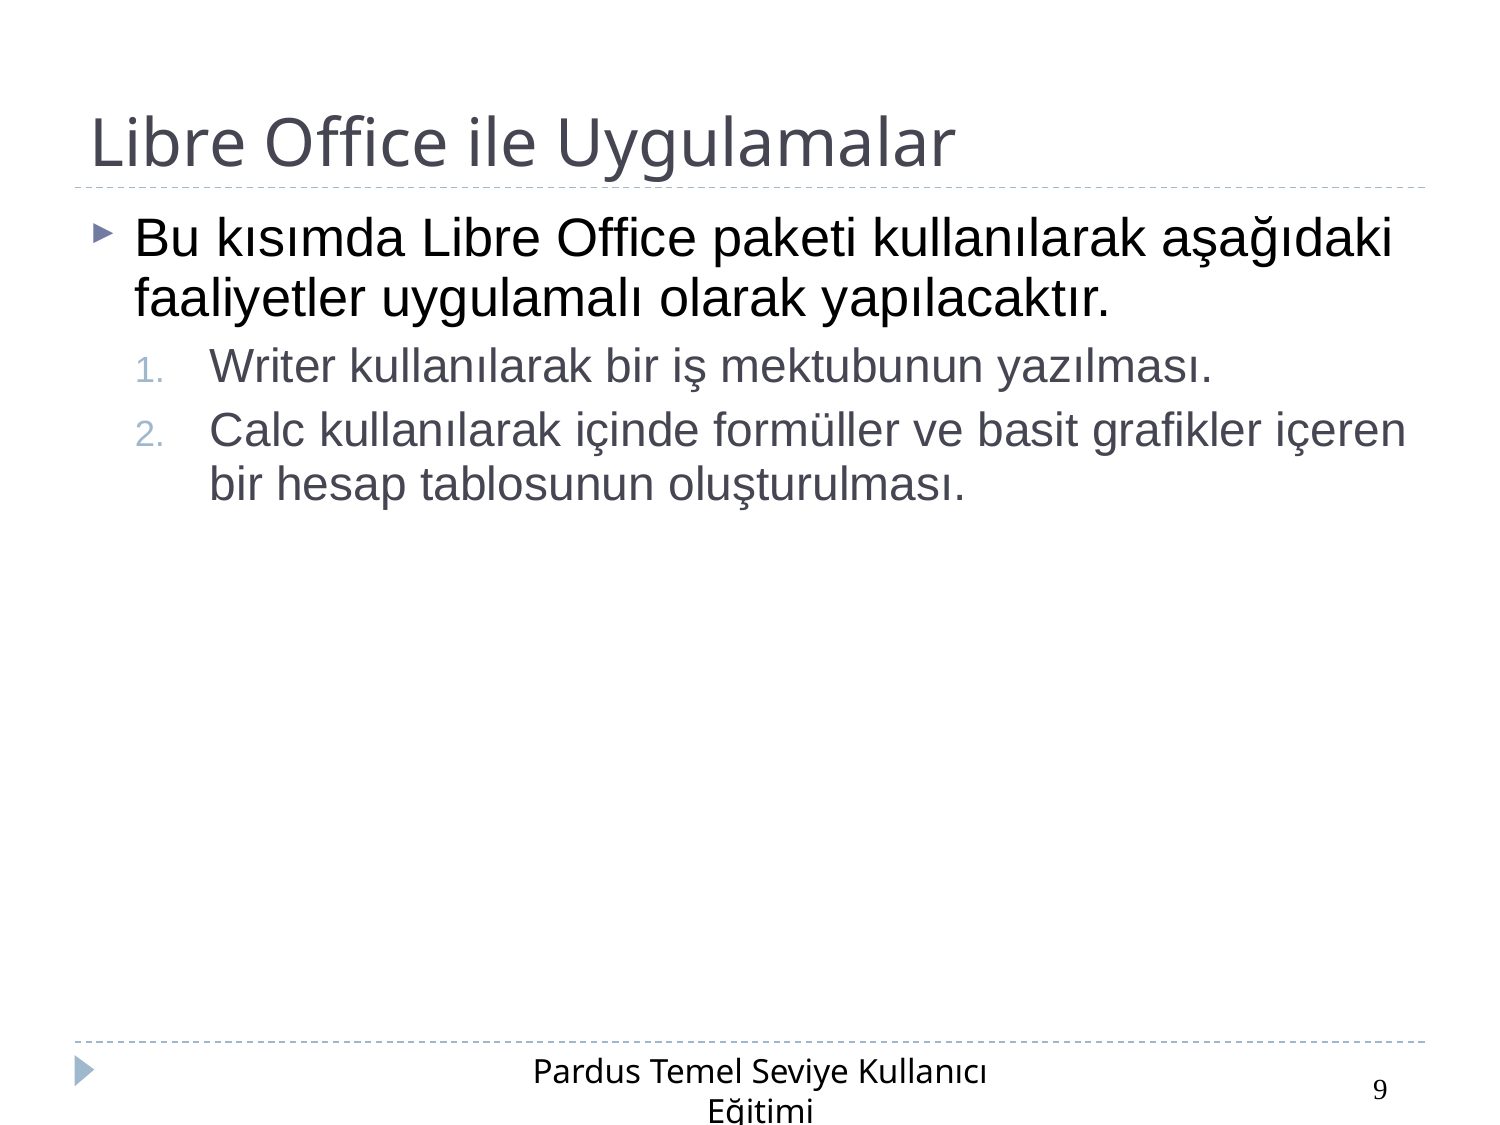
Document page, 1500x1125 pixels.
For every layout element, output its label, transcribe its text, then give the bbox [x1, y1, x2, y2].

title Libre Office ile Uygulamalar [75, 24, 1425, 188]
list Bu kısımda Libre Office paketi kullanılarak aşağıdaki faaliyetler uygulamalı olarak yapılacaktır. Writer kullanılarak bir iş mektubunun yazılması. Calc kullanılarak içinde formüller ve basit grafikler içeren bir hesap tablosunun oluşturulması. [75, 200, 1425, 1010]
